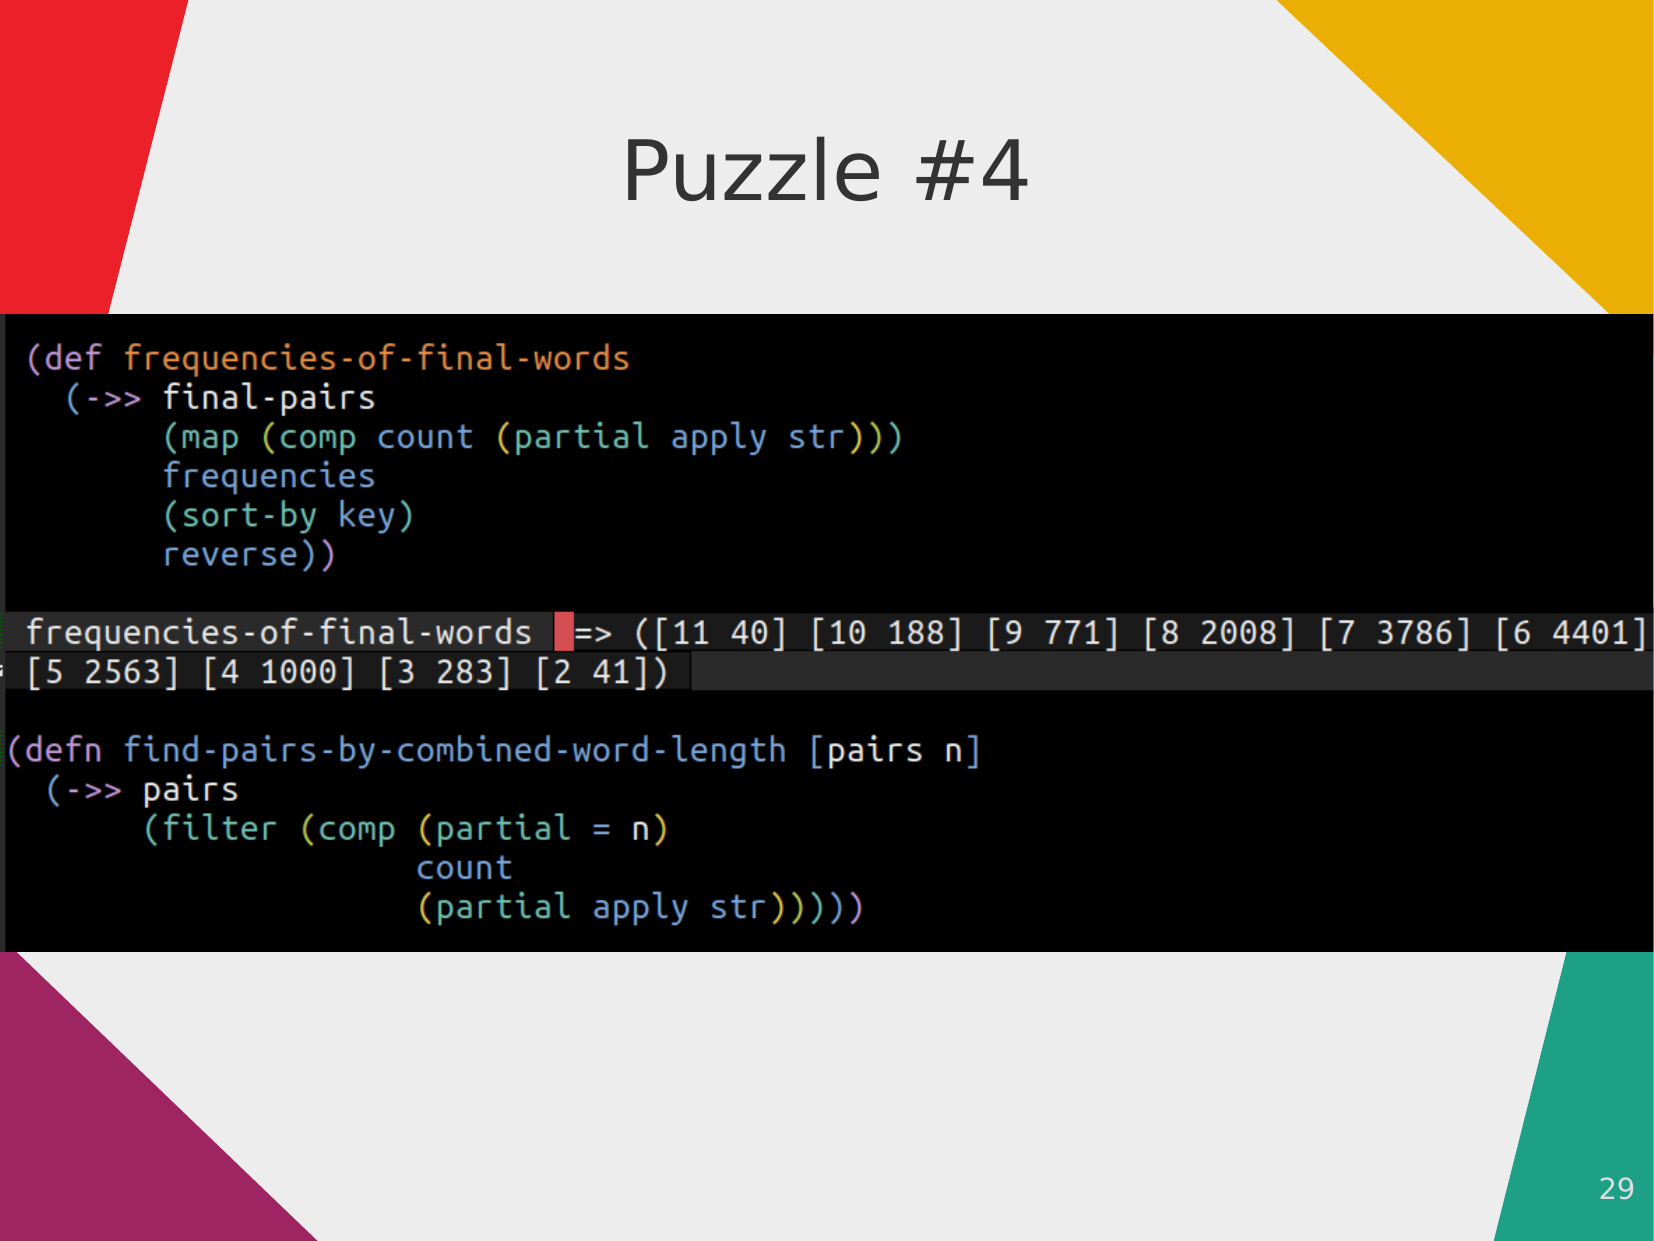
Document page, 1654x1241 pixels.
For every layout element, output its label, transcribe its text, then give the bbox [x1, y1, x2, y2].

picture [0, 314, 1654, 952]
title Puzzle #4 [114, 73, 1539, 271]
